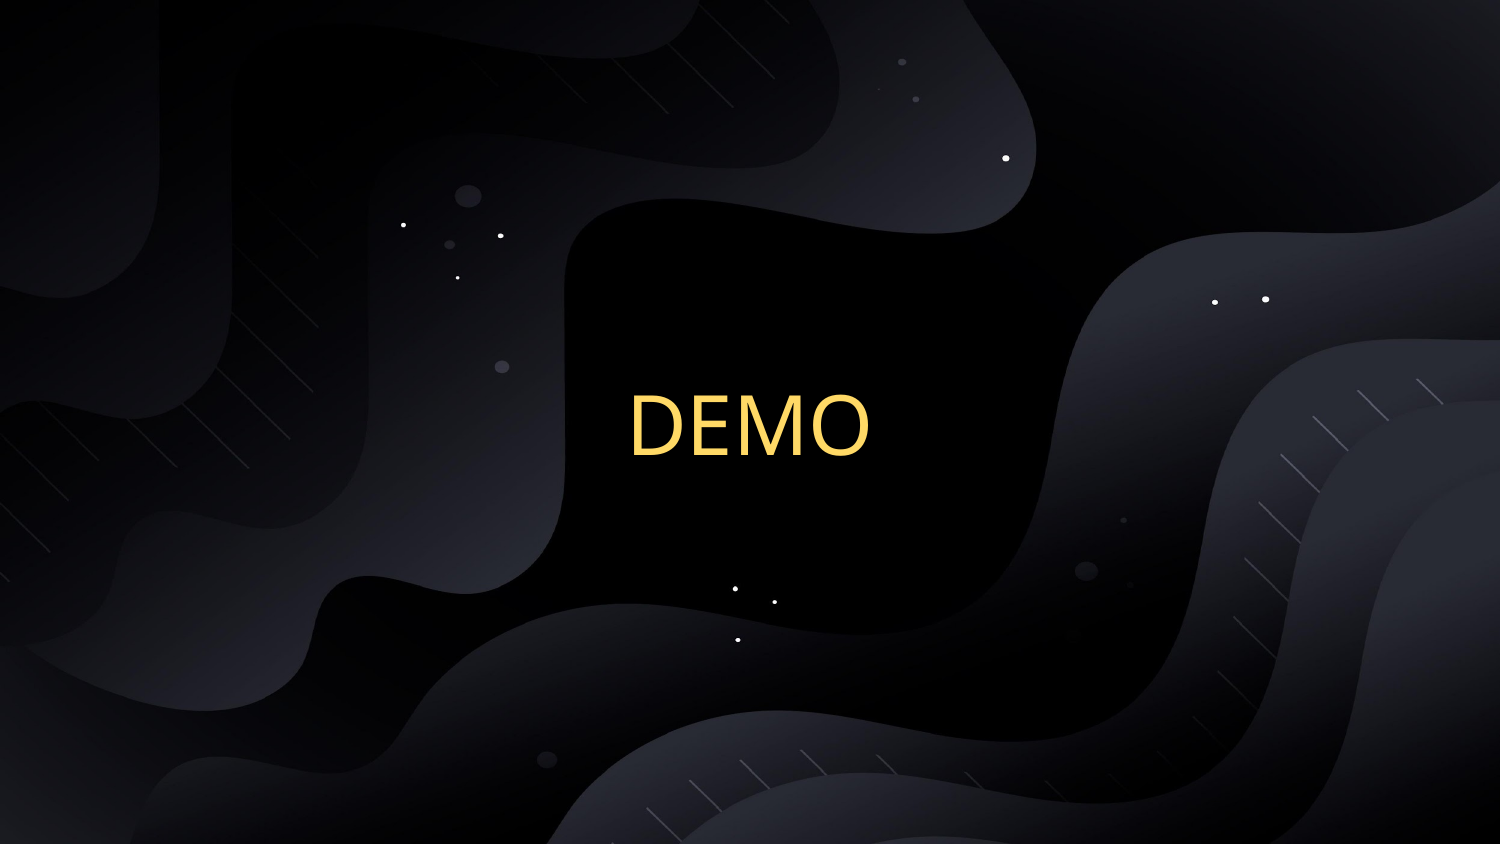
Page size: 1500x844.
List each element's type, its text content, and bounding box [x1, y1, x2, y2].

title DEMO [339, 335, 1161, 509]
picture [0, 0, 1500, 844]
